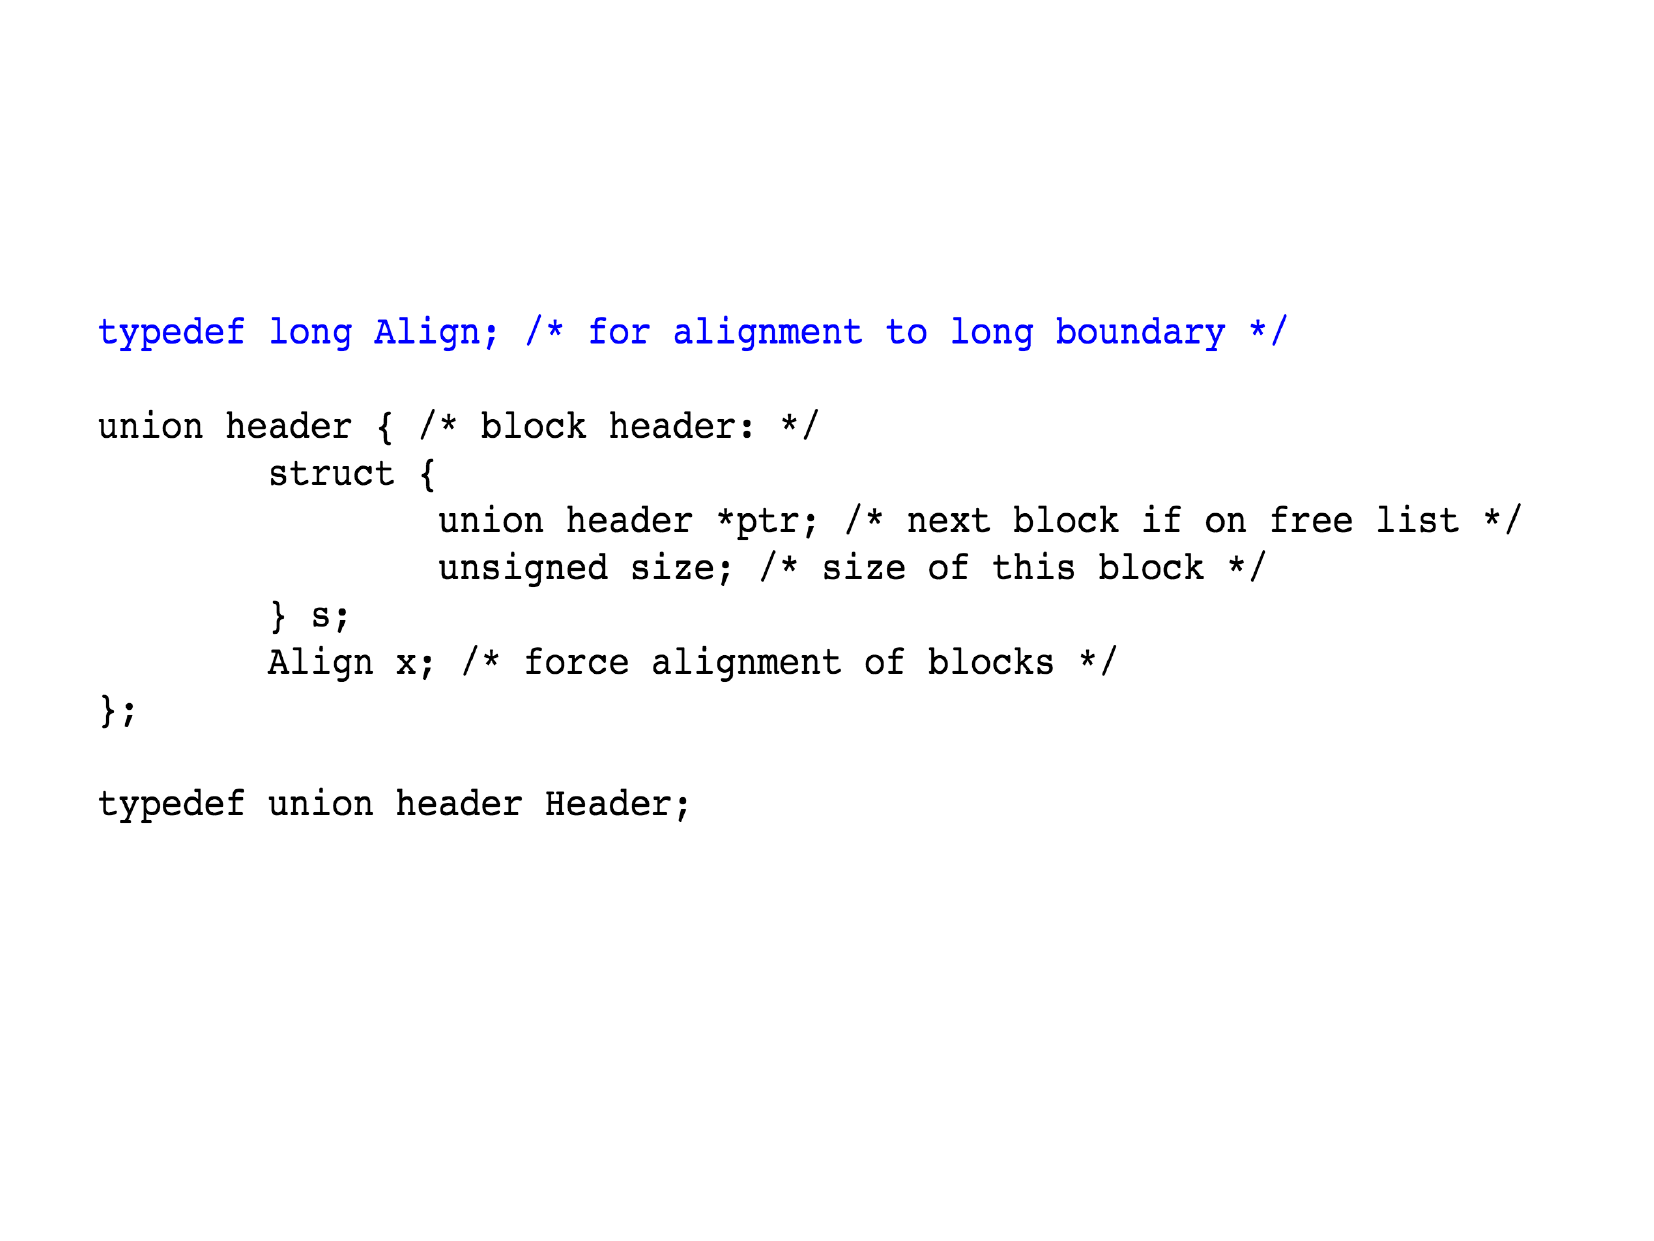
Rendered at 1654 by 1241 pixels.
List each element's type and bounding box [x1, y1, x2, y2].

picture [82, 299, 1571, 871]
